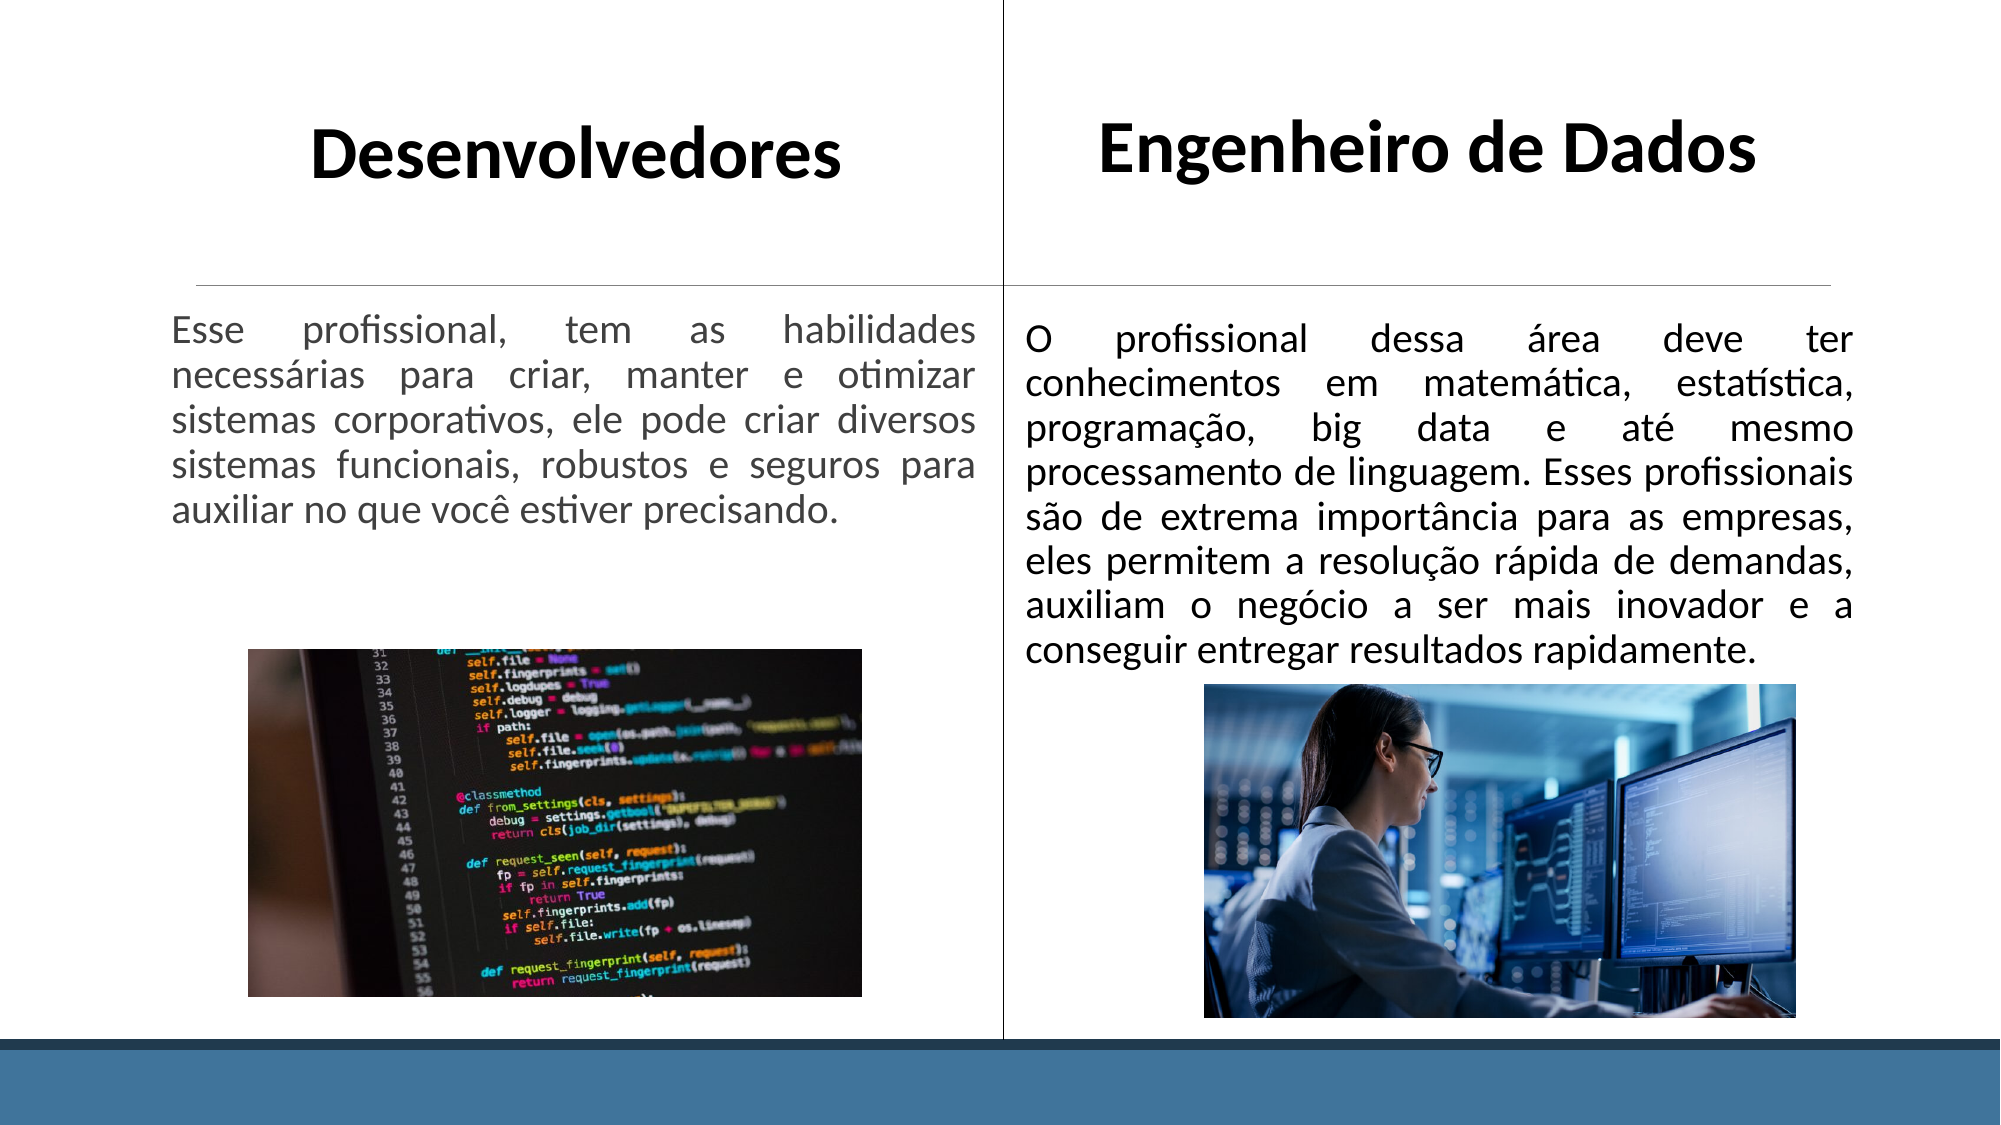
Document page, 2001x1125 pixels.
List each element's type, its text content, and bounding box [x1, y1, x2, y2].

picture [1204, 684, 1796, 1018]
list O profissional dessa área deve ter conhecimentos em matemática, estatística, programação, big data e até mesmo processamento de linguagem. Esses profissionais são de extrema importância para as empresas, eles permitem a resolução rápida de demandas, auxiliam o negócio a ser mais inovador e a conseguir entregar resultados rapidamente. [1025, 316, 1855, 721]
list Esse profissional, tem as habilidades necessárias para criar, manter e otimizar sistemas corporativos, ele pode criar diversos sistemas funcionais, robustos e seguros para auxiliar no que você estiver precisando. [171, 307, 977, 622]
list Desenvolvedores [174, 13, 980, 296]
picture [248, 649, 862, 997]
list Engenheiro de Dados [1025, 25, 1831, 272]
